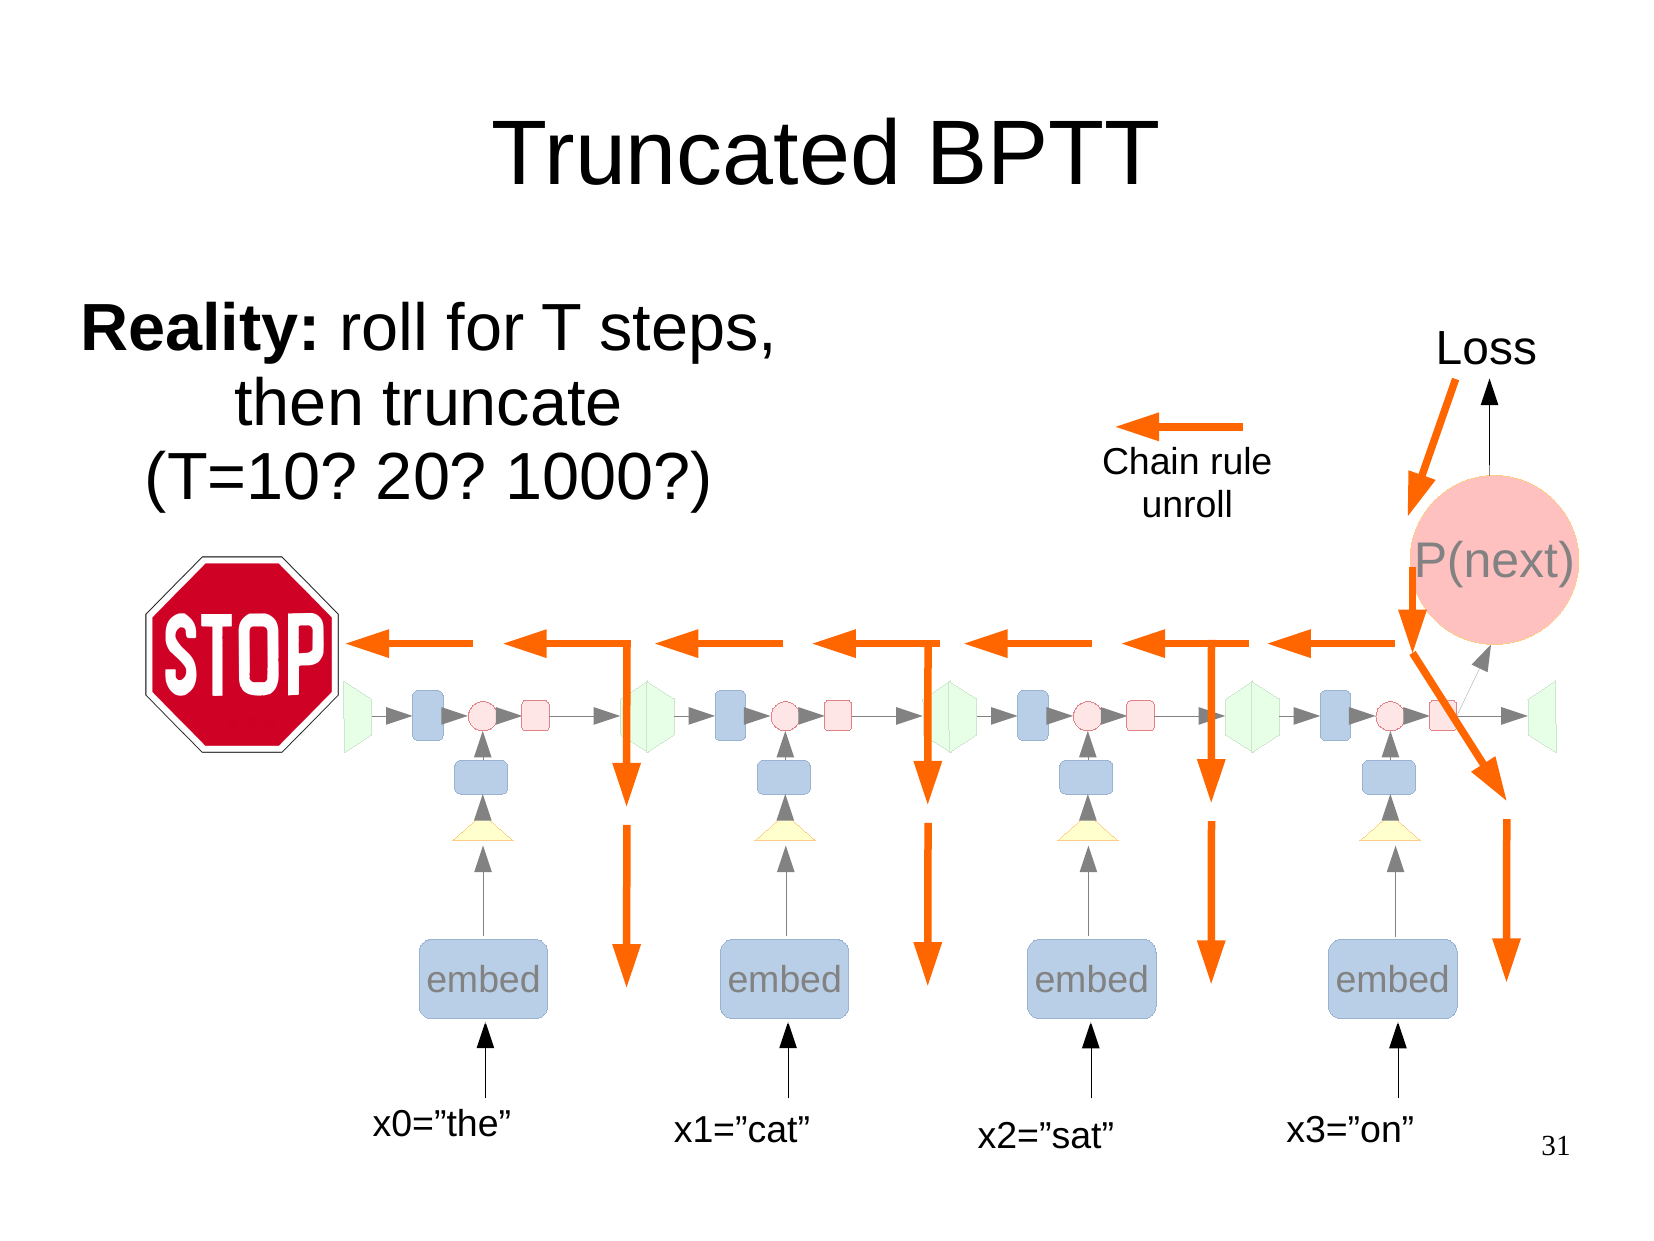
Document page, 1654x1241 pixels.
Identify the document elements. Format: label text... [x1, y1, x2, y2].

text_box x2=”sat” [963, 1107, 1190, 1165]
text_box Loss [1420, 313, 1552, 404]
picture [145, 465, 1614, 1024]
text_box Chain rule unroll [1087, 433, 1288, 533]
text_box Reality: roll for T steps, then truncate (T=10? 20? 1000?) [70, 289, 788, 515]
text_box x0=”the” [357, 1095, 568, 1152]
text_box x1=”cat” [659, 1101, 869, 1159]
text_box ... [50, 617, 181, 794]
title Truncated BPTT [82, 49, 1571, 257]
text_box x3=”on” [1271, 1101, 1485, 1159]
